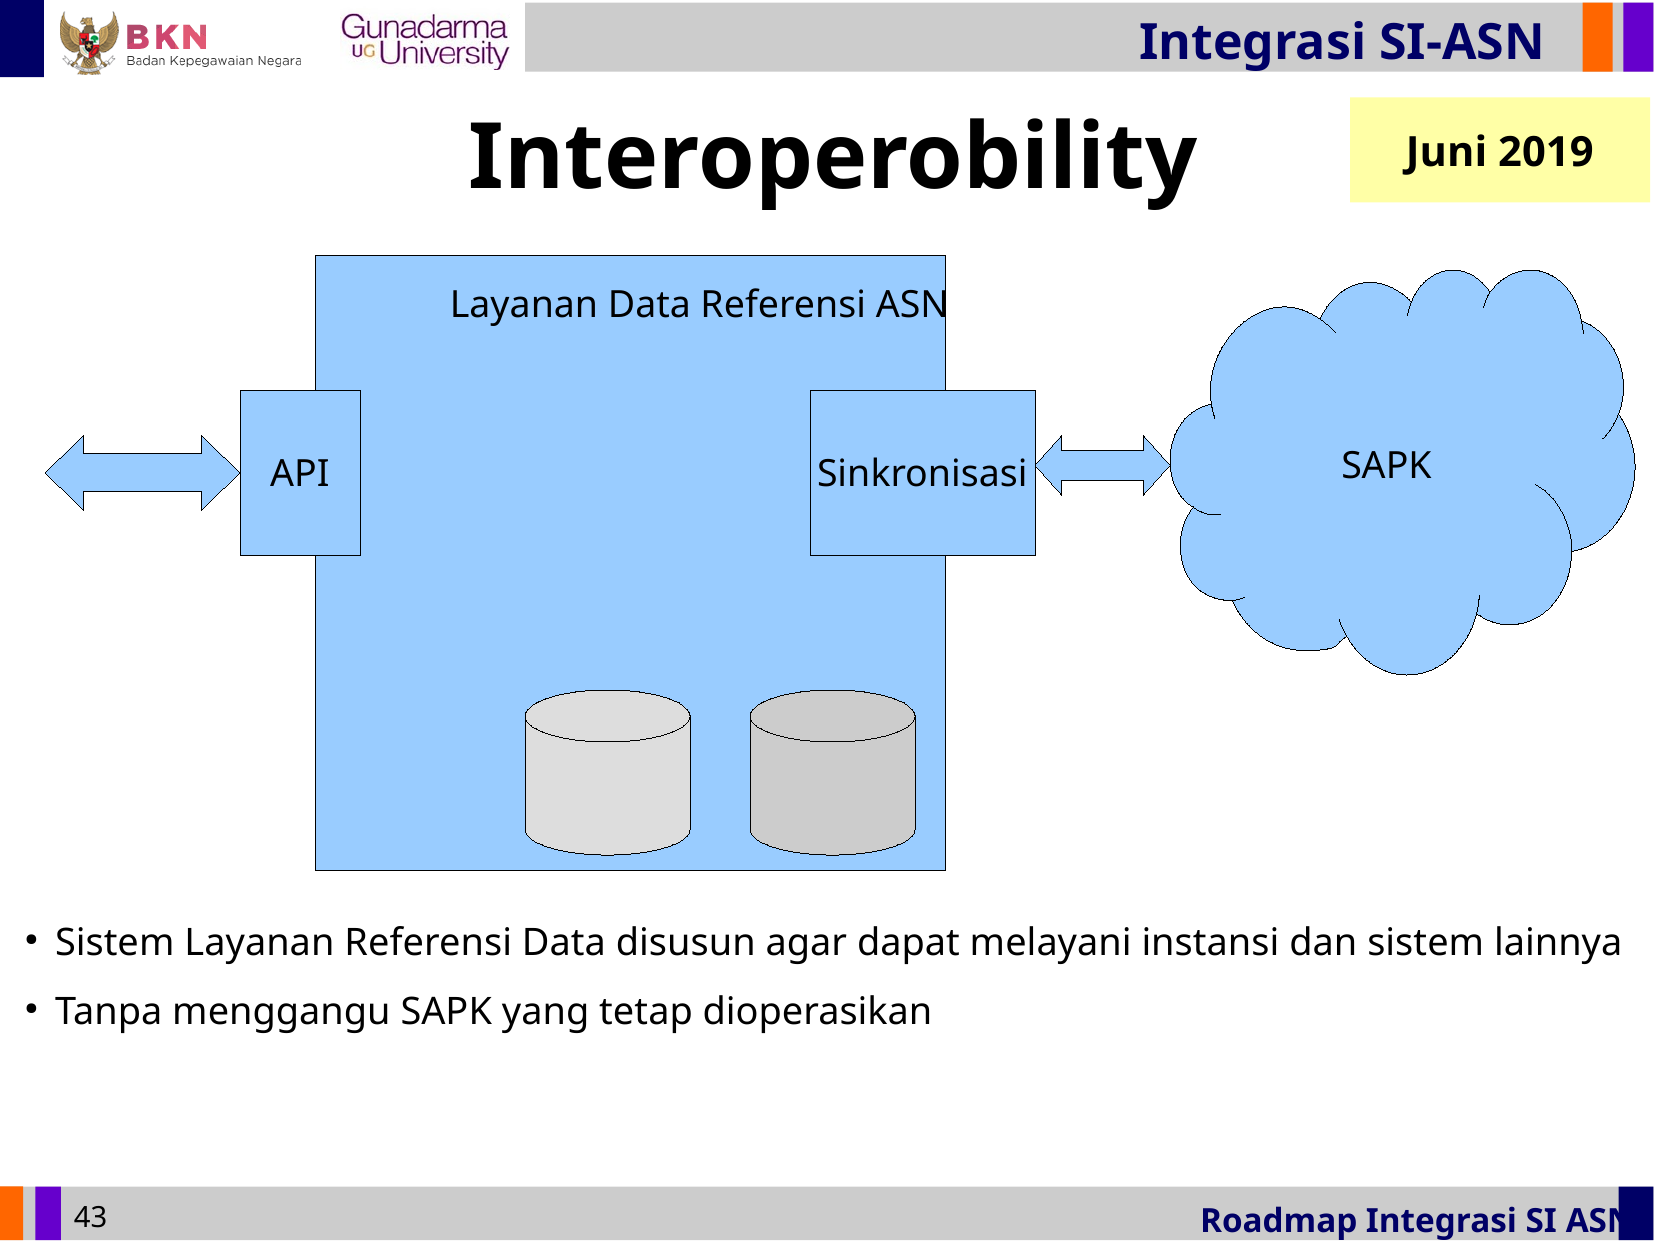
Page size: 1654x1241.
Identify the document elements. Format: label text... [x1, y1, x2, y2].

title Interoperobility [77, 90, 1591, 217]
text_box Layanan Data Referensi ASN [435, 270, 935, 330]
text_box [315, 255, 946, 871]
picture [340, 0, 510, 70]
text_box [1035, 435, 1171, 496]
list Sistem Layanan Referensi Data disusun agar dapat melayani instansi dan sistem lainnya Tanpa menggangu SAPK yang tetap dioperasikan [14, 915, 1630, 1081]
text_box Juni 2019 [1350, 97, 1651, 203]
text_box SAPK [1170, 270, 1636, 676]
text_box API [240, 390, 361, 556]
picture [60, 11, 301, 75]
text_box [45, 435, 241, 511]
text_box Sinkronisasi [810, 390, 1036, 556]
